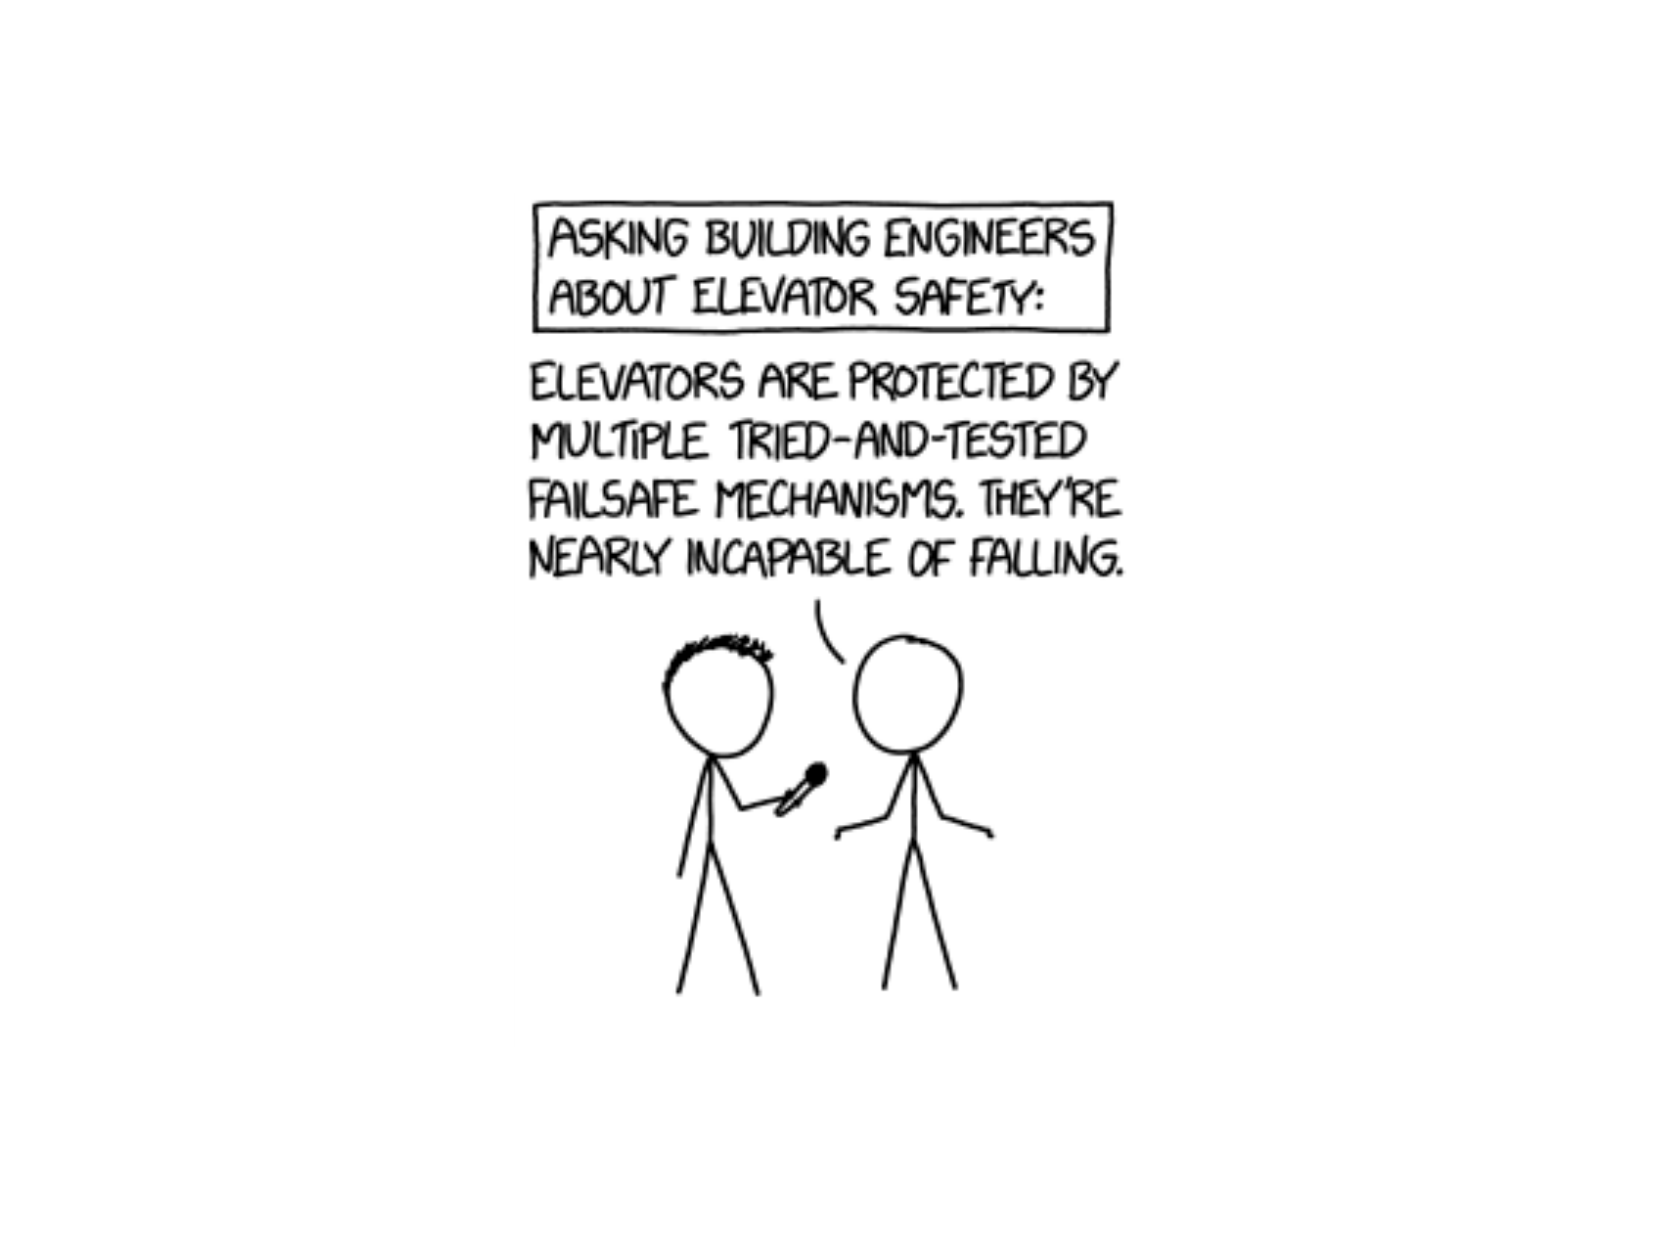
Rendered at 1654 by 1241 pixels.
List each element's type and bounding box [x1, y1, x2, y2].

picture [513, 193, 1141, 1047]
